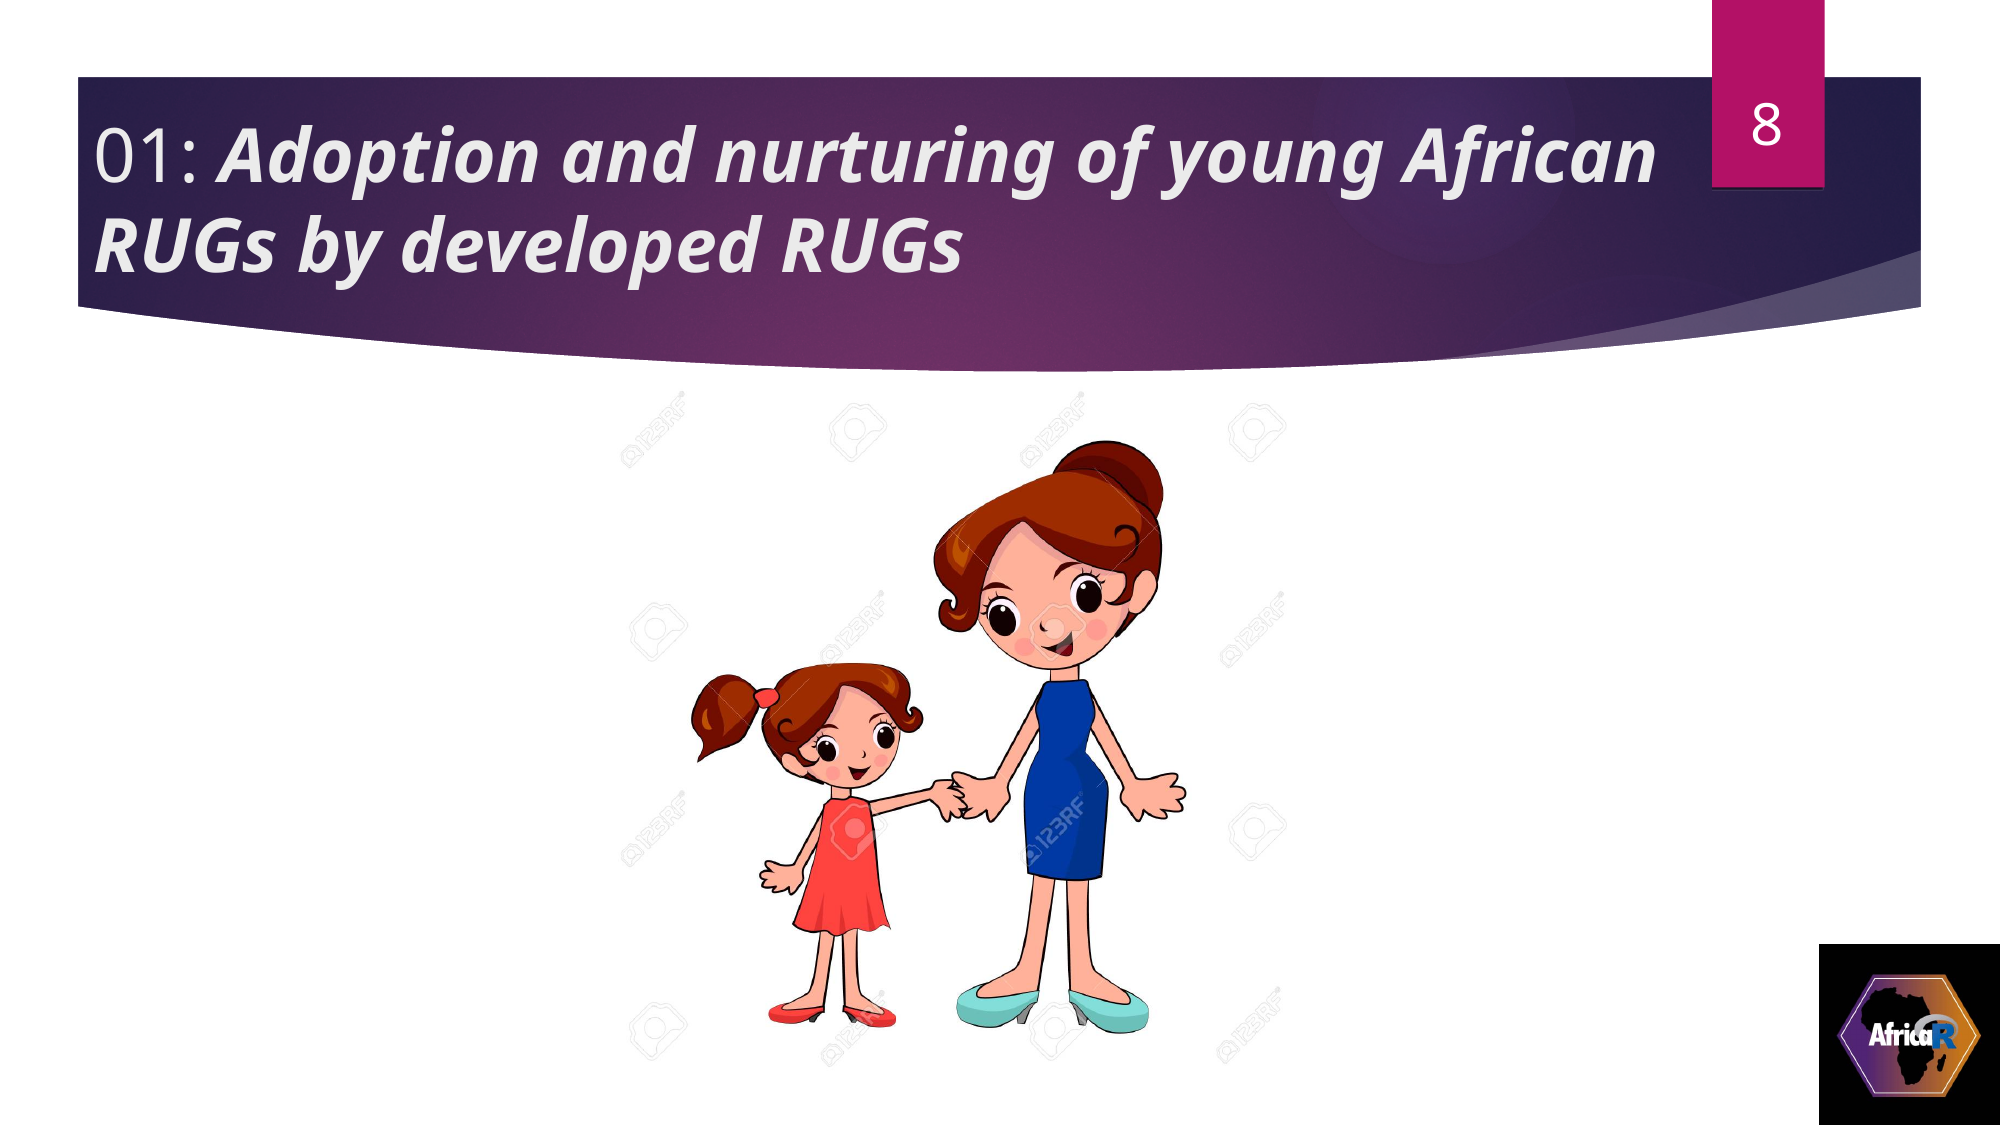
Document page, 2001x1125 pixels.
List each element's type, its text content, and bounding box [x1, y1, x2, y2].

picture [600, 374, 1306, 1081]
title 01: Adoption and nurturing of young African RUGs by developed RUGs [78, 109, 1696, 376]
picture [79, 78, 1920, 313]
picture [1819, 944, 2000, 1125]
